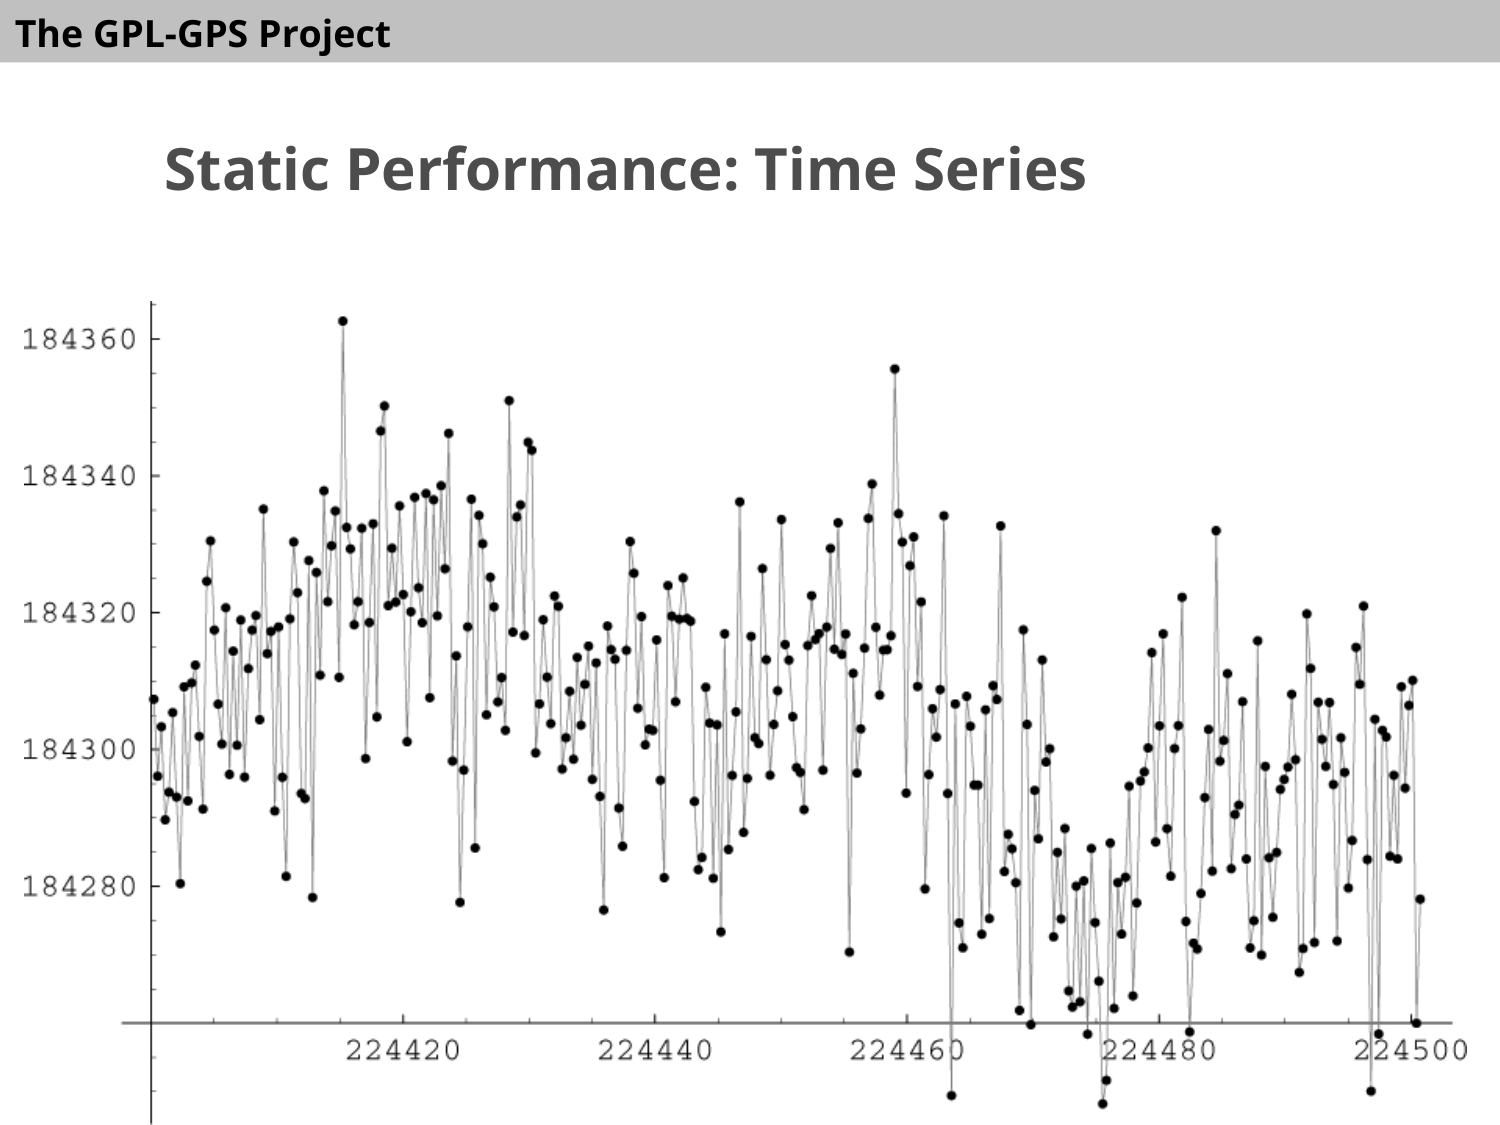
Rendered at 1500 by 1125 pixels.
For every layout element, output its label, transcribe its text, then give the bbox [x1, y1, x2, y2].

picture [24, 301, 1467, 1125]
title Static Performance: Time Series [149, 124, 1463, 213]
